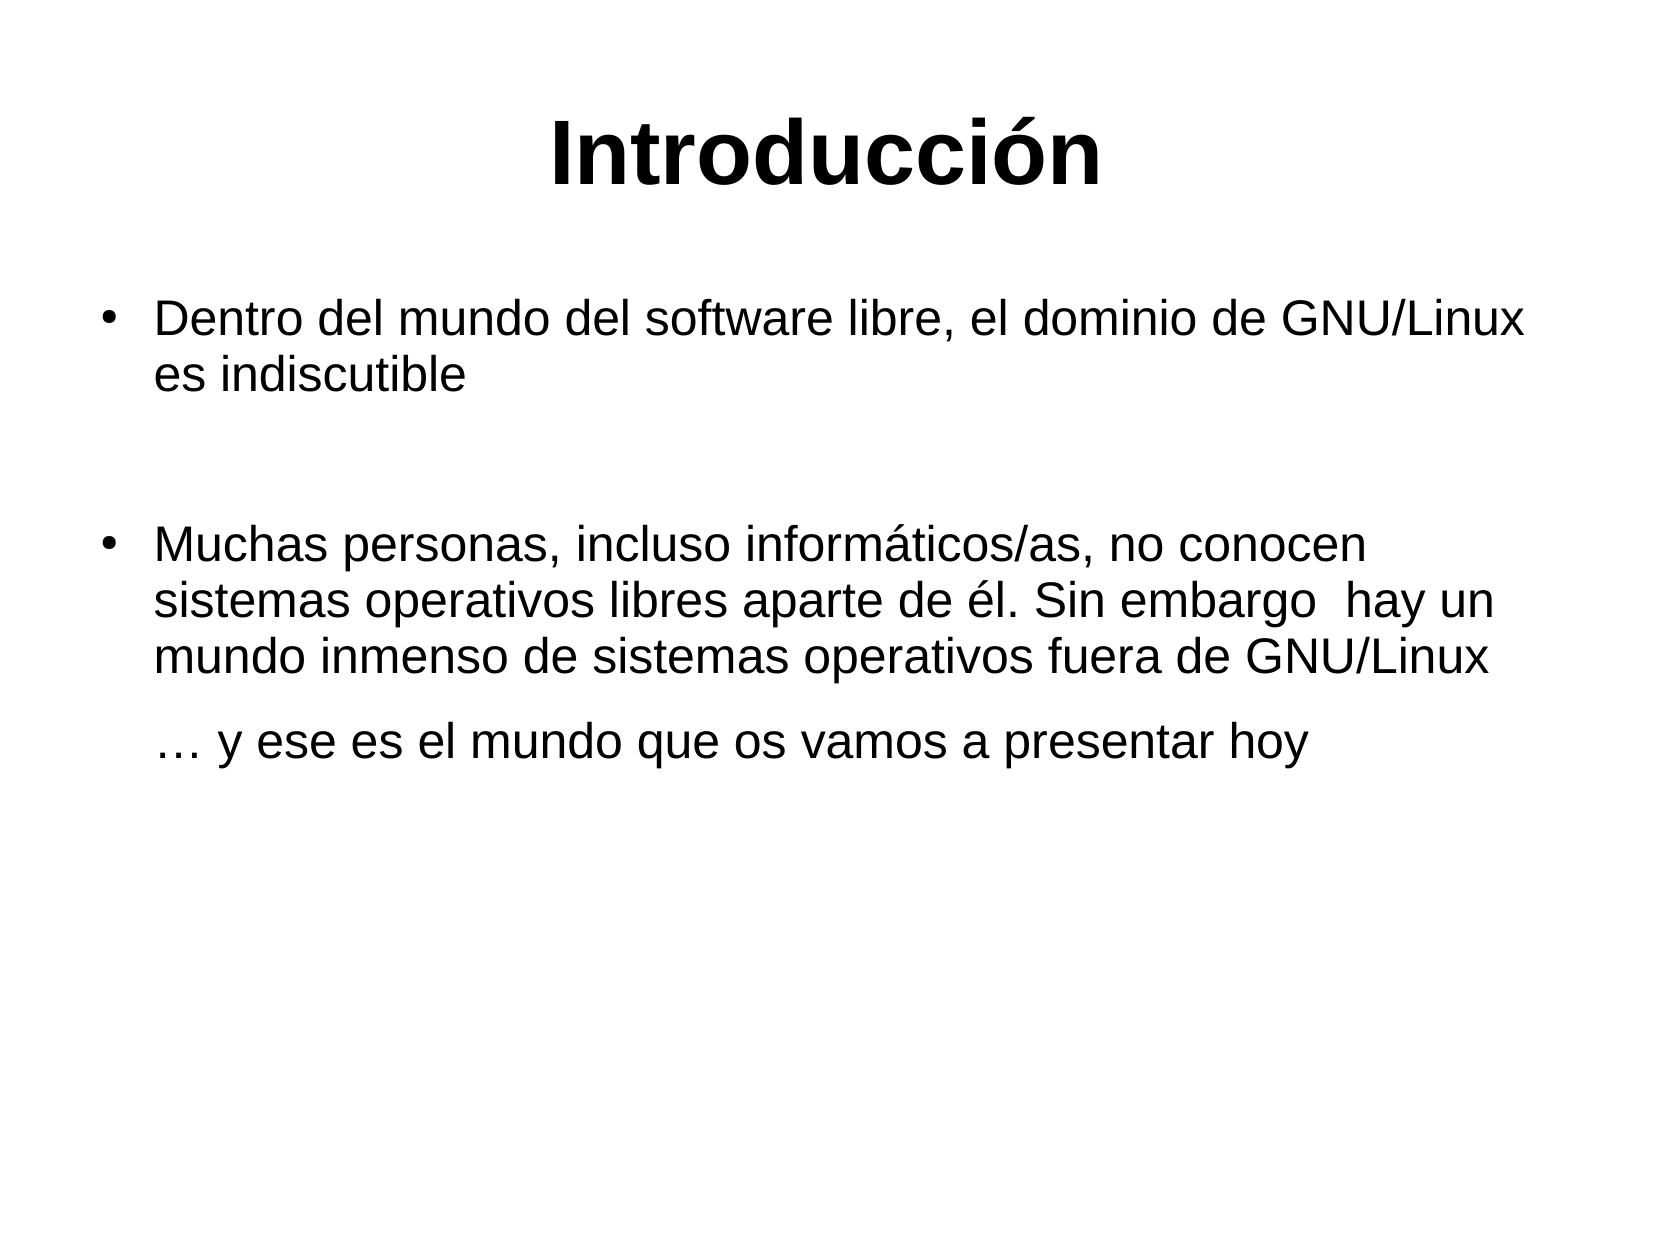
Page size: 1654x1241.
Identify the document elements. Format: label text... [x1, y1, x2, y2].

list Dentro del mundo del software libre, el dominio de GNU/Linux es indiscutible Muchas personas, incluso informáticos/as, no conocen sistemas operativos libres aparte de él. Sin embargo hay un mundo inmenso de sistemas operativos fuera de GNU/Linux … y ese es el mundo que os vamos a presentar hoy [82, 290, 1571, 1010]
title Introducción [82, 49, 1571, 257]
